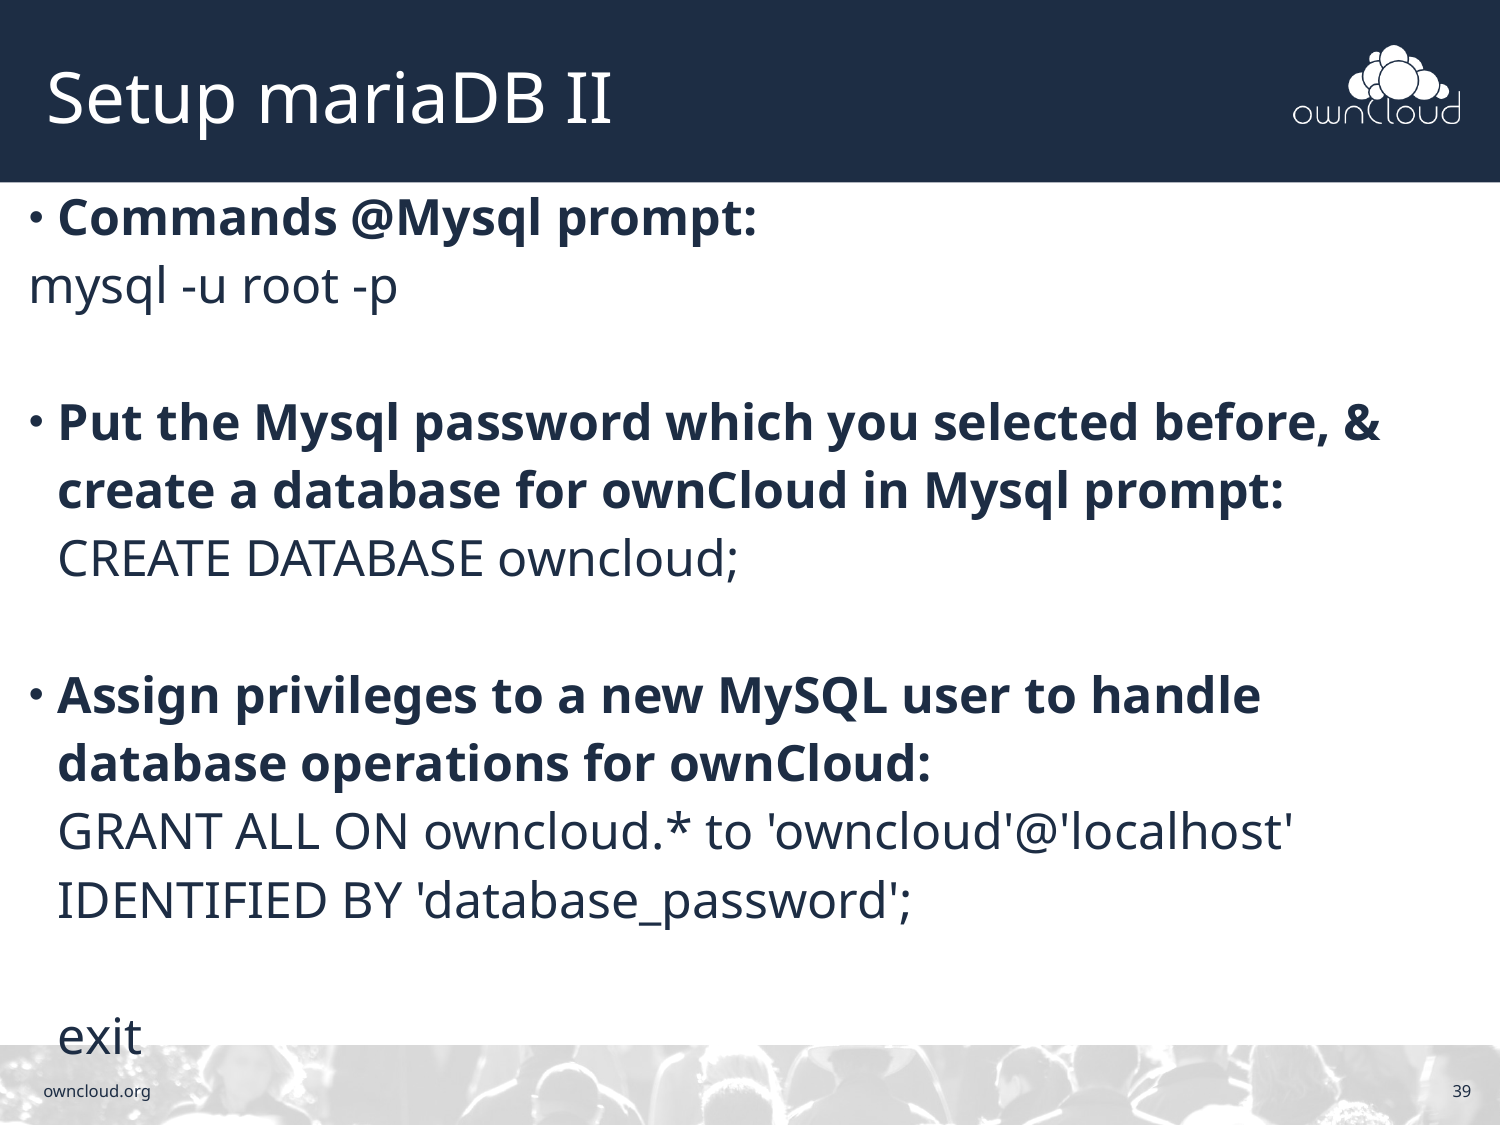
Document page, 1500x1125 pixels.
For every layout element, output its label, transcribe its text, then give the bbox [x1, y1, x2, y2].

picture [1293, 45, 1460, 124]
picture [0, 1045, 1500, 1125]
title Setup mariaDB II [46, 5, 1258, 182]
list Commands @Mysql prompt: mysql -u root -p Put the Mysql password which you selected before, & create a database for ownCloud in Mysql prompt: CREATE DATABASE owncloud; Assign privileges to a new MySQL user to handle database operations for ownCloud: GRANT ALL ON owncloud.* to 'owncloud'@'localhost' IDENTIFIED BY 'database_password'; exit [28, 182, 1500, 993]
